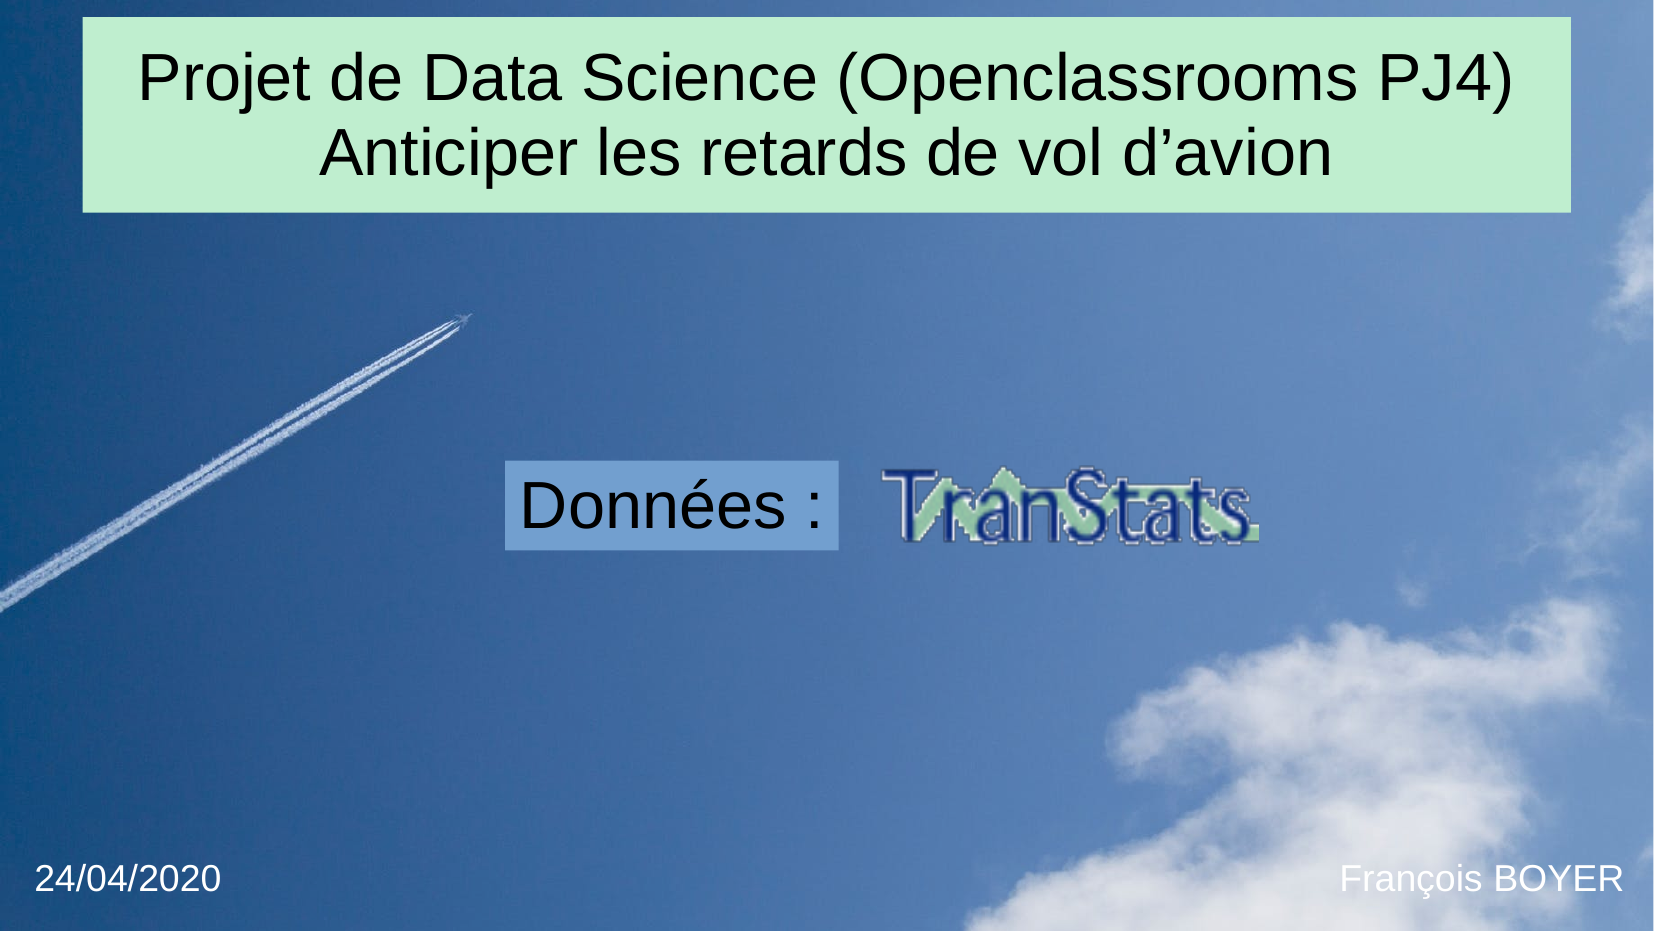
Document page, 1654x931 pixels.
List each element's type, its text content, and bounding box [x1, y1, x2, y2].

text_box 24/04/2020 [19, 850, 237, 908]
text_box Données : [505, 460, 839, 551]
picture [0, 0, 1654, 931]
text_box François BOYER [1324, 850, 1640, 908]
title Projet de Data Science (Openclassrooms PJ4) Anticiper les retards de vol d’avion [82, 17, 1571, 213]
